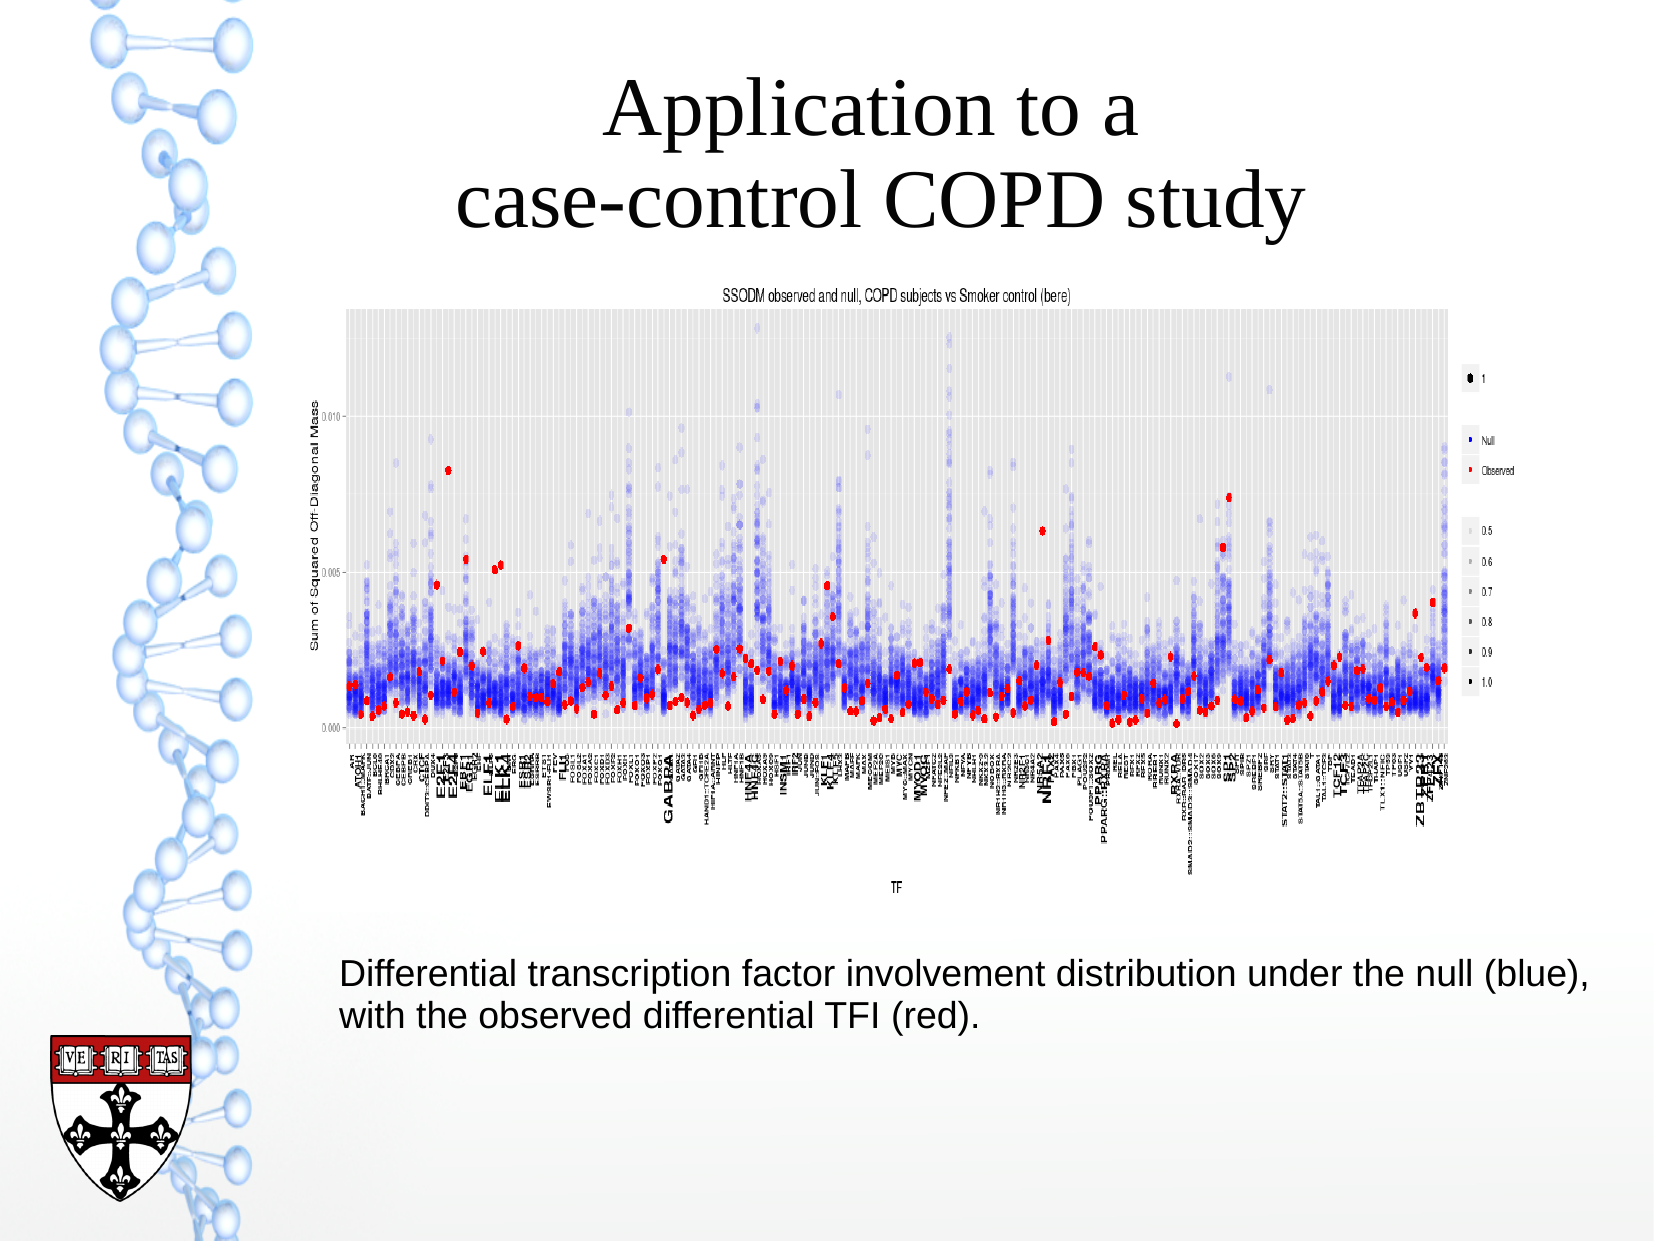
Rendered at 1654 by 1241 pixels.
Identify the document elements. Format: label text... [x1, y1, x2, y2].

text_box Differential transcription factor involvement distribution under the null (blue), with the observed differential TFI (red). [324, 944, 1622, 1127]
picture [0, 0, 1654, 1241]
title Application to a case-control COPD study [300, 60, 1463, 246]
